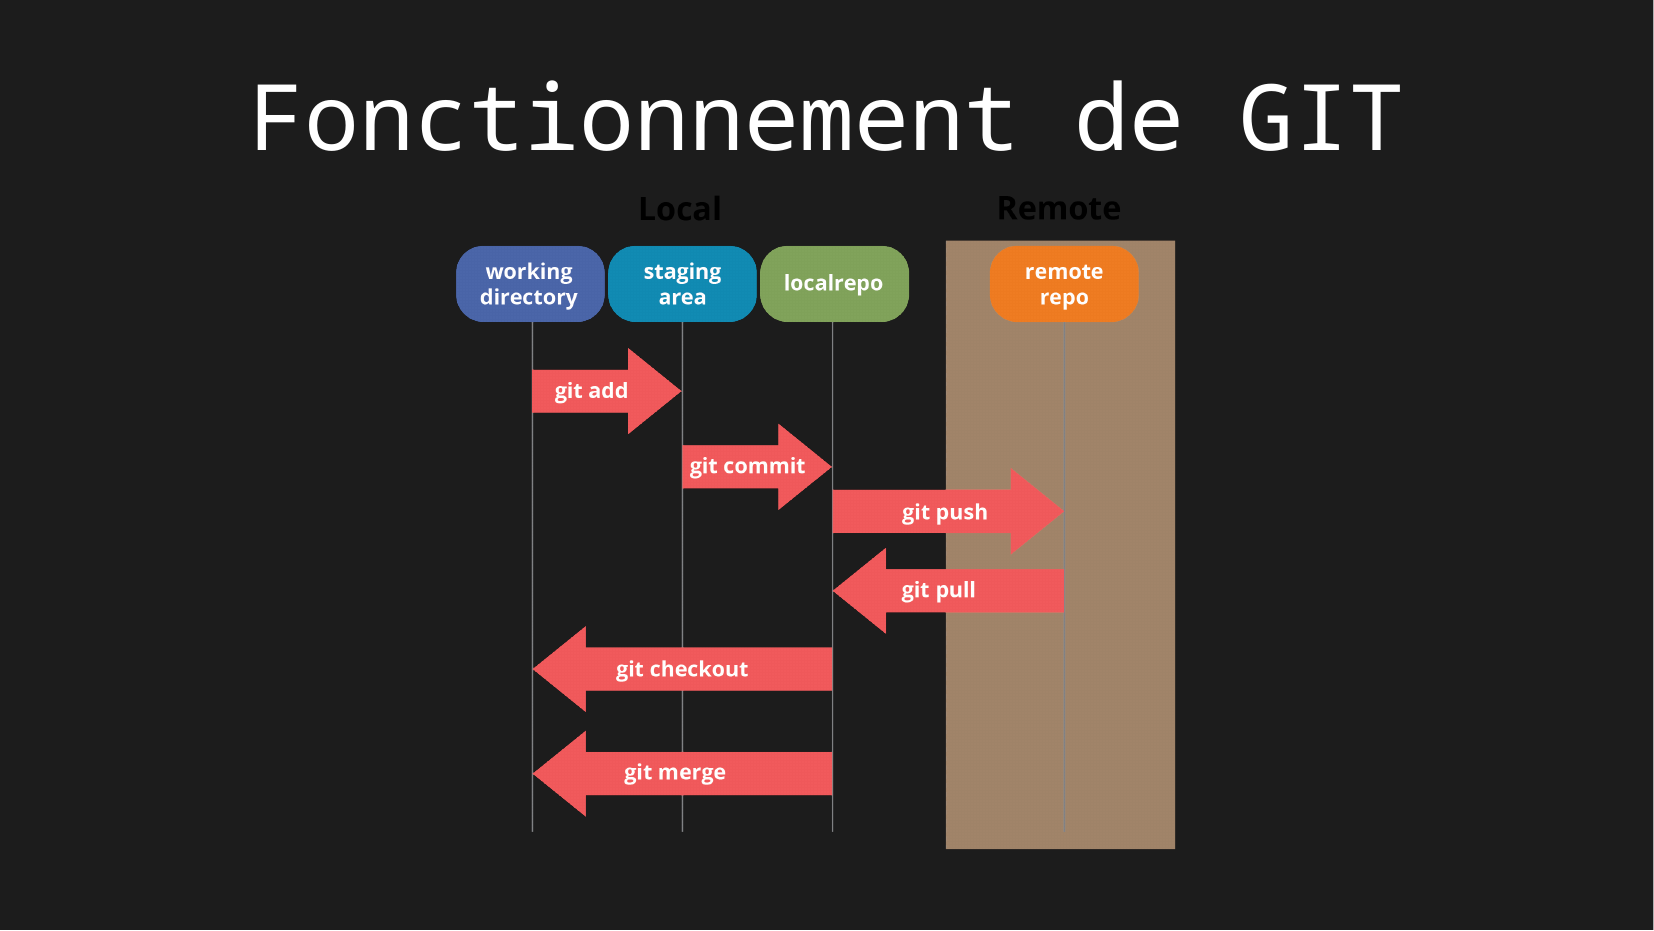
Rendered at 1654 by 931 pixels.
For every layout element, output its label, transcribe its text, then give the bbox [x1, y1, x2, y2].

picture [450, 180, 1178, 863]
title Fonctionnement de GIT [82, 37, 1571, 193]
